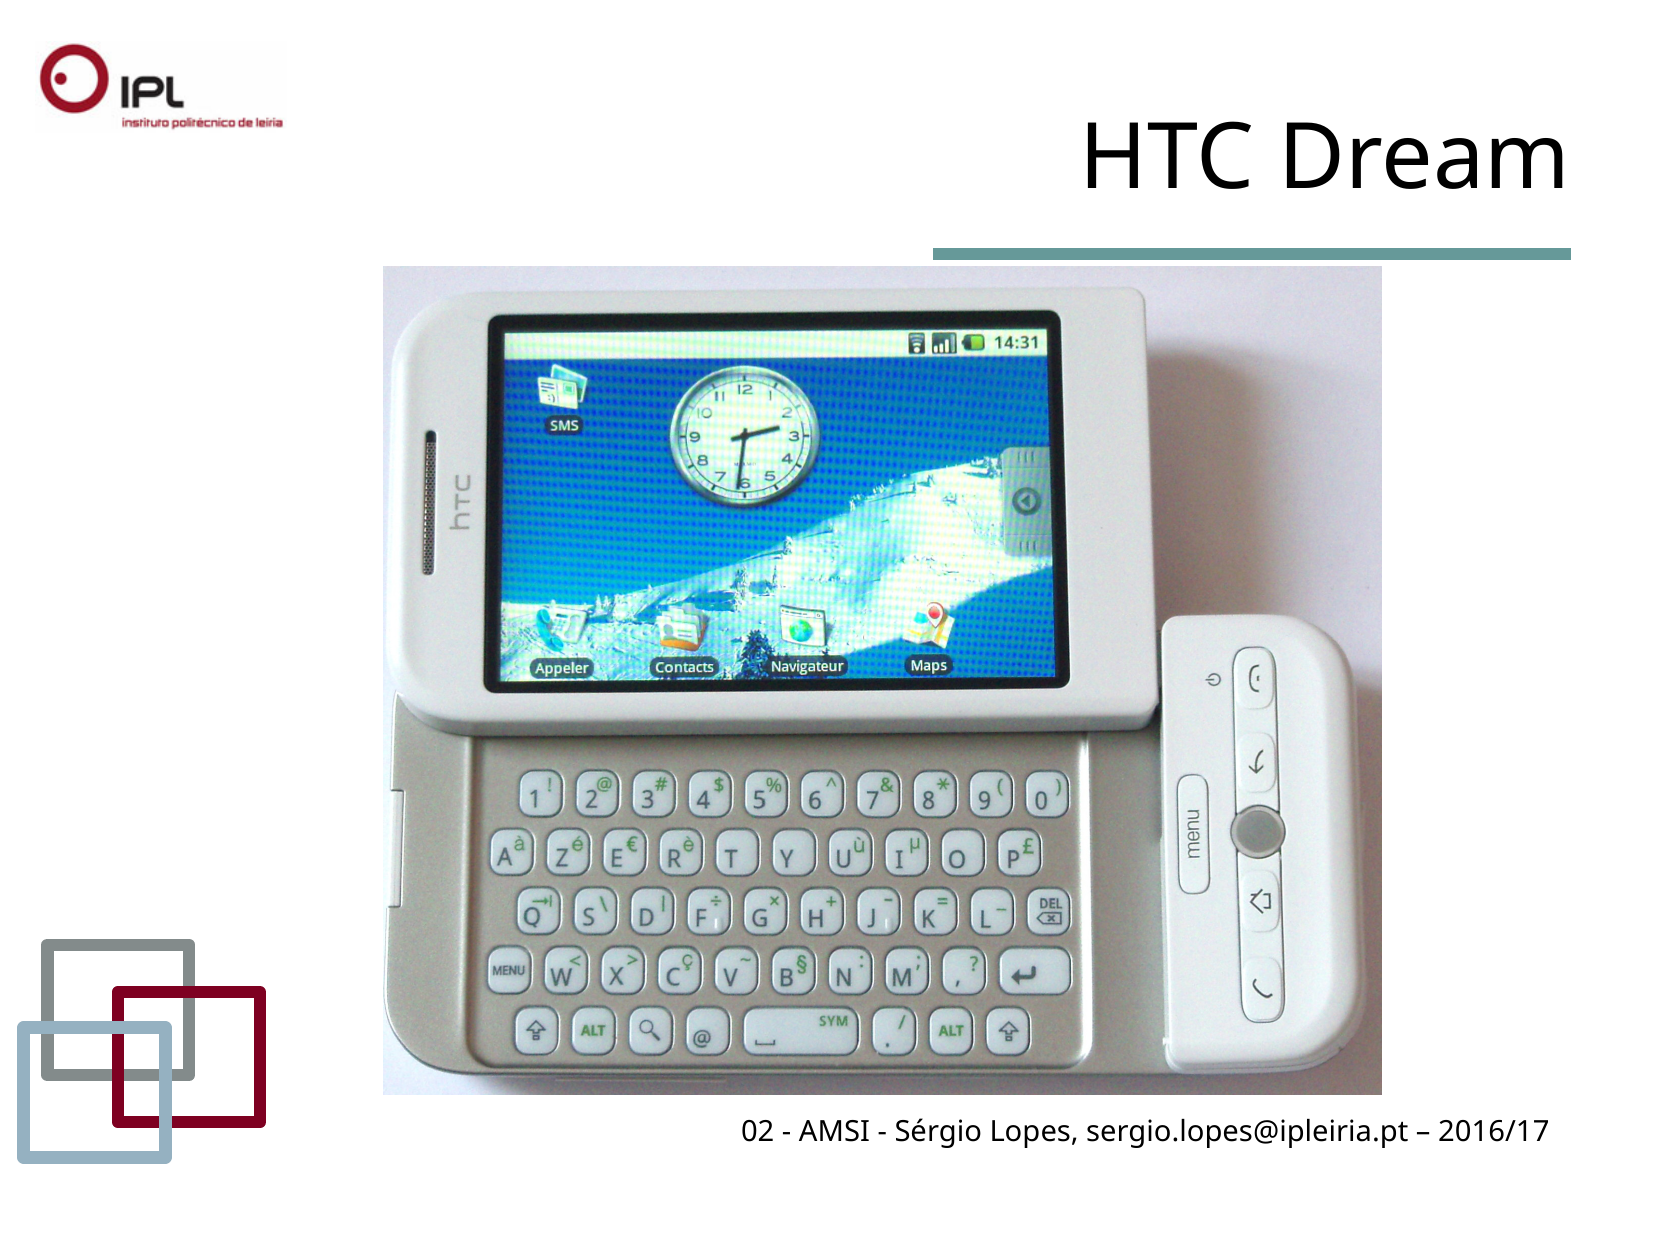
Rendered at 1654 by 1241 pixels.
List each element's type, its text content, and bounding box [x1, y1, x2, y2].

text_box 02 - AMSI - Sérgio Lopes, sergio.lopes@ipleiria.pt – 2016/17 [242, 1103, 1565, 1158]
title HTC Dream [82, 49, 1571, 257]
picture [383, 266, 1382, 1095]
picture [35, 41, 291, 133]
